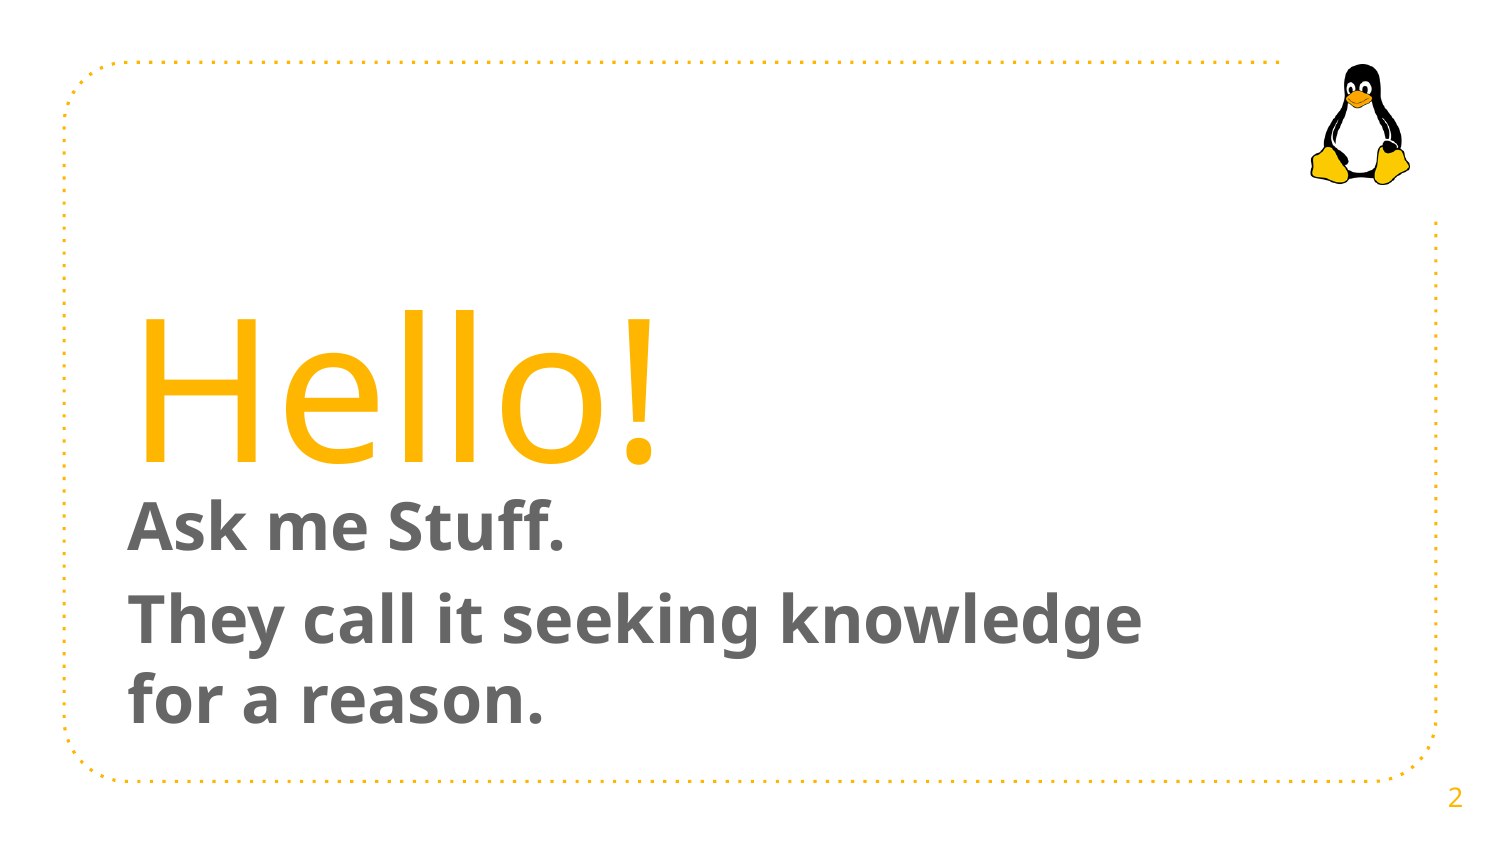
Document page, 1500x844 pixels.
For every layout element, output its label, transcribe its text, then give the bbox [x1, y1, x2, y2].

title Hello! [112, 247, 1195, 438]
slide_number <number> [1411, 753, 1500, 844]
subtitle Ask me Stuff. They call it seeking knowledge for a reason. [112, 469, 1195, 786]
picture [1264, 64, 1456, 185]
